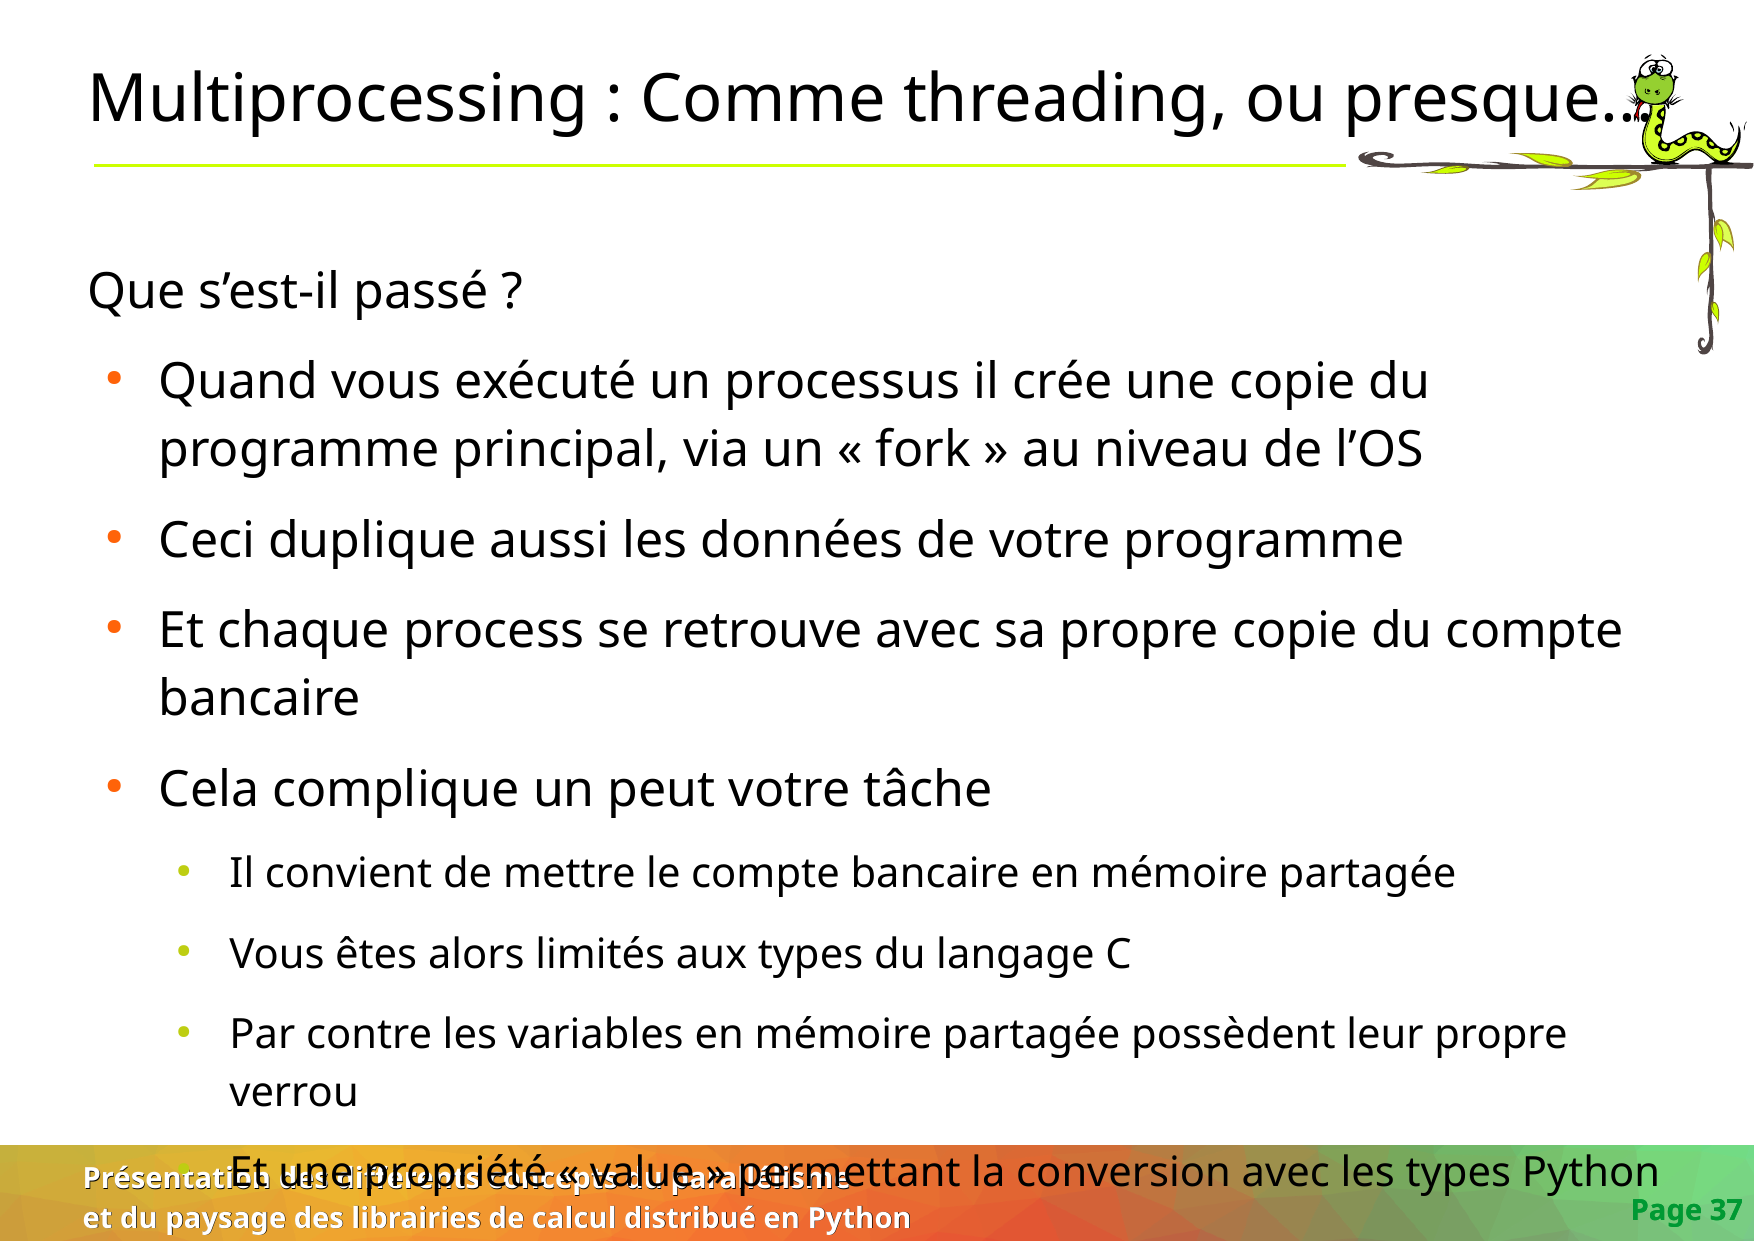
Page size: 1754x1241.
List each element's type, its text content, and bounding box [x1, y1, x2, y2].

title Multiprocessing : Comme threading, ou presque... [87, 31, 1667, 160]
picture [0, 1145, 1754, 1241]
list Que s’est-il passé ? Quand vous exécuté un processus il crée une copie du programme principal, via un « fork » au niveau de l’OS Ceci duplique aussi les données de votre programme Et chaque process se retrouve avec sa propre copie du compte bancaire Cela complique un peut votre tâche Il convient de mettre le compte bancaire en mémoire partagée Vous êtes alors limités aux types du langage C Par contre les variables en mémoire partagée possèdent leur propre verrou Et une propriété « value » permettant la conversion avec les types Python [87, 254, 1667, 1017]
